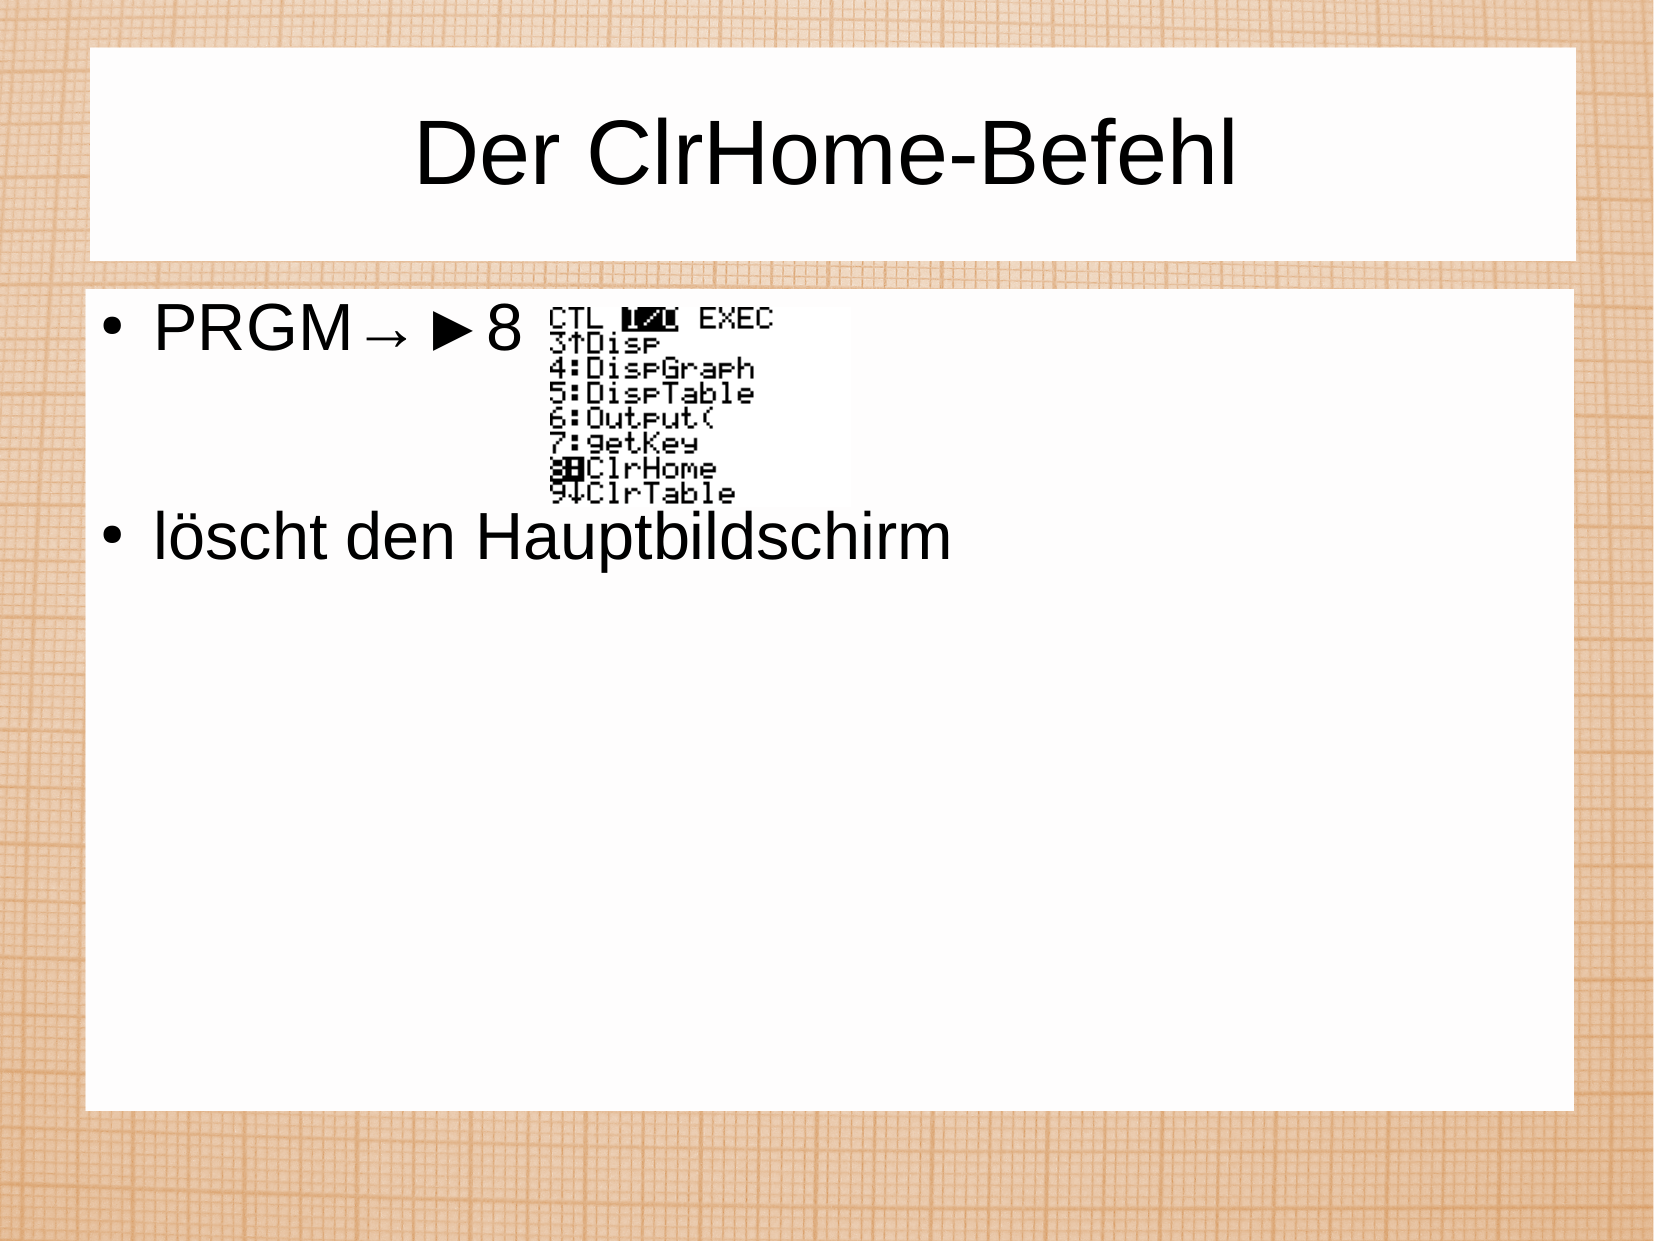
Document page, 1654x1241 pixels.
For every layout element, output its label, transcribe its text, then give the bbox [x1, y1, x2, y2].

list PRGM→►8 löscht den Hauptbildschirm [82, 290, 1571, 1109]
title Der ClrHome-Befehl [82, 49, 1571, 257]
picture [0, 0, 1654, 1241]
